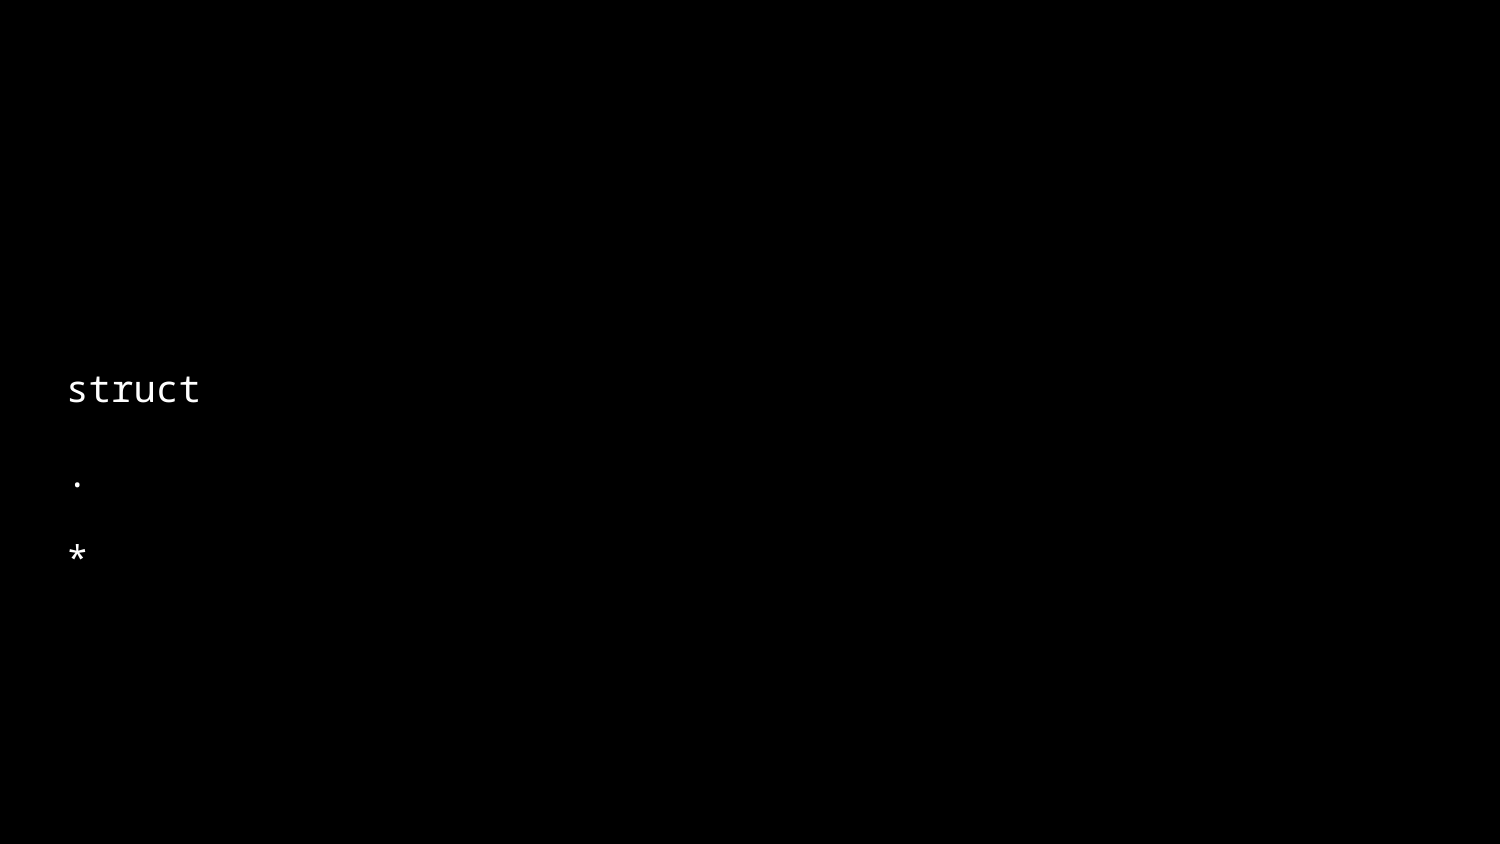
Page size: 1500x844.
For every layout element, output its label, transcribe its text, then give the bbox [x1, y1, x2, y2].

list struct . * [51, 189, 1449, 750]
